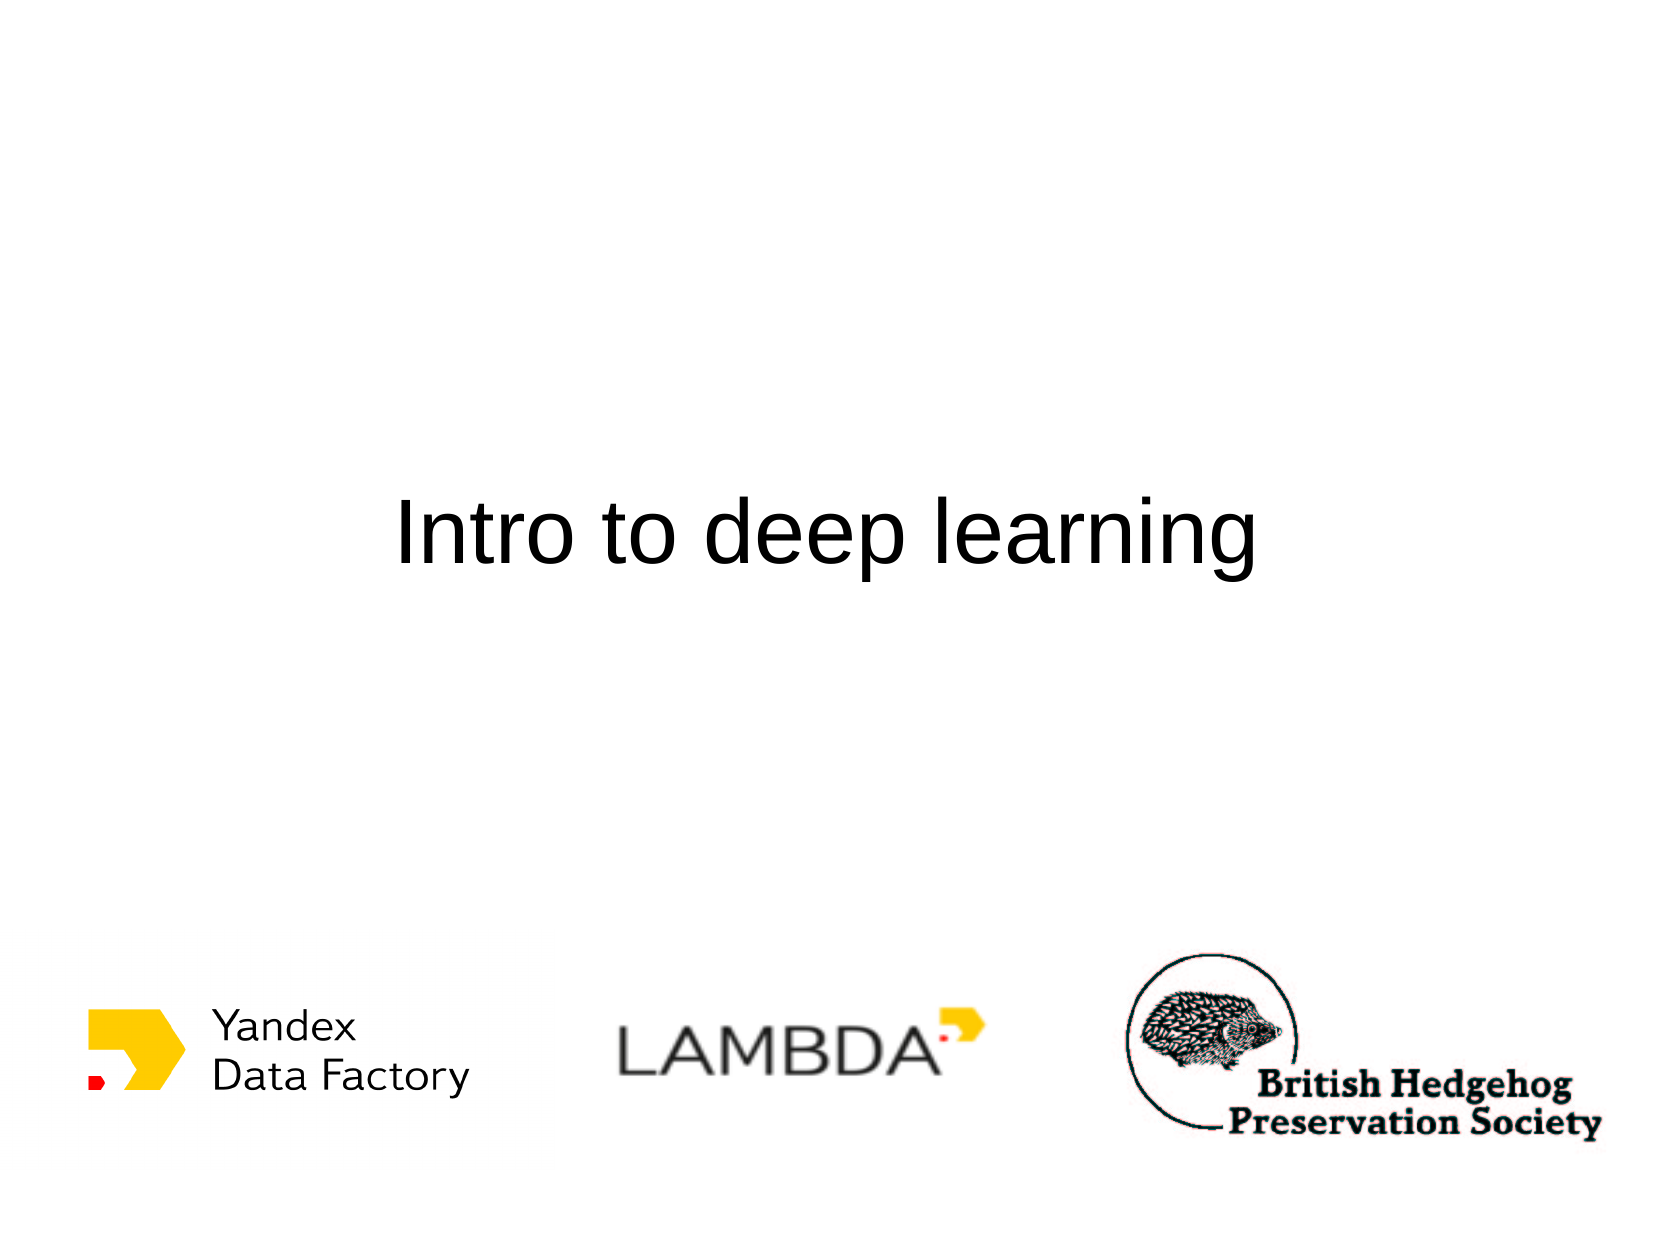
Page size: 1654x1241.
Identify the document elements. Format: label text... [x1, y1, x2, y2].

picture [584, 872, 1005, 1212]
picture [1049, 869, 1654, 1241]
title Intro to deep learning [82, 479, 1571, 687]
picture [0, 929, 555, 1170]
